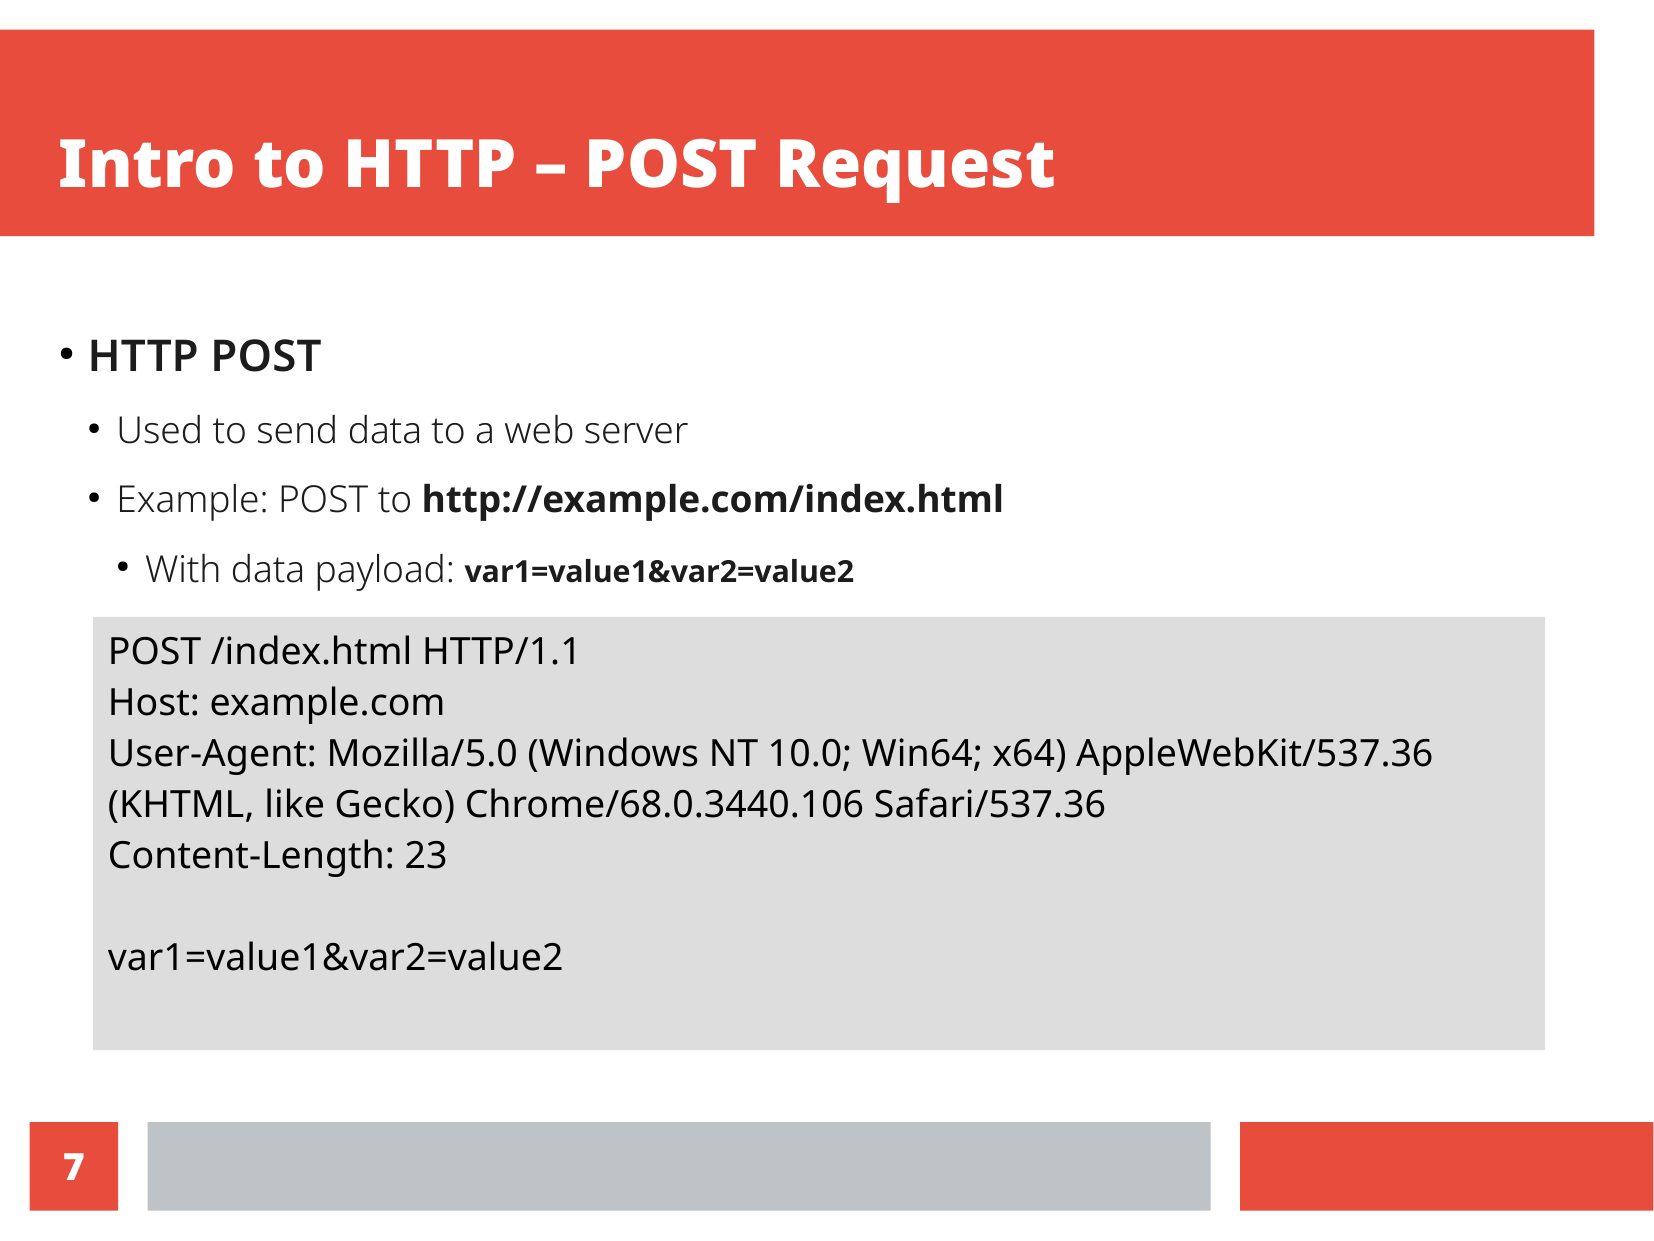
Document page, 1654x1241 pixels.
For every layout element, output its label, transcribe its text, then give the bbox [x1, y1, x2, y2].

text_box POST /index.html HTTP/1.1 Host: example.com User-Agent: Mozilla/5.0 (Windows NT 10.0; Win64; x64) AppleWebKit/537.36 (KHTML, like Gecko) Chrome/68.0.3440.106 Safari/537.36 Content-Length: 23 var1=value1&var2=value2 [93, 616, 1546, 1051]
list HTTP POST Used to send data to a web server Example: POST to http://example.com/index.html With data payload: var1=value1&var2=value2 [59, 324, 1565, 661]
title Intro to HTTP – POST Request [59, 59, 1595, 207]
